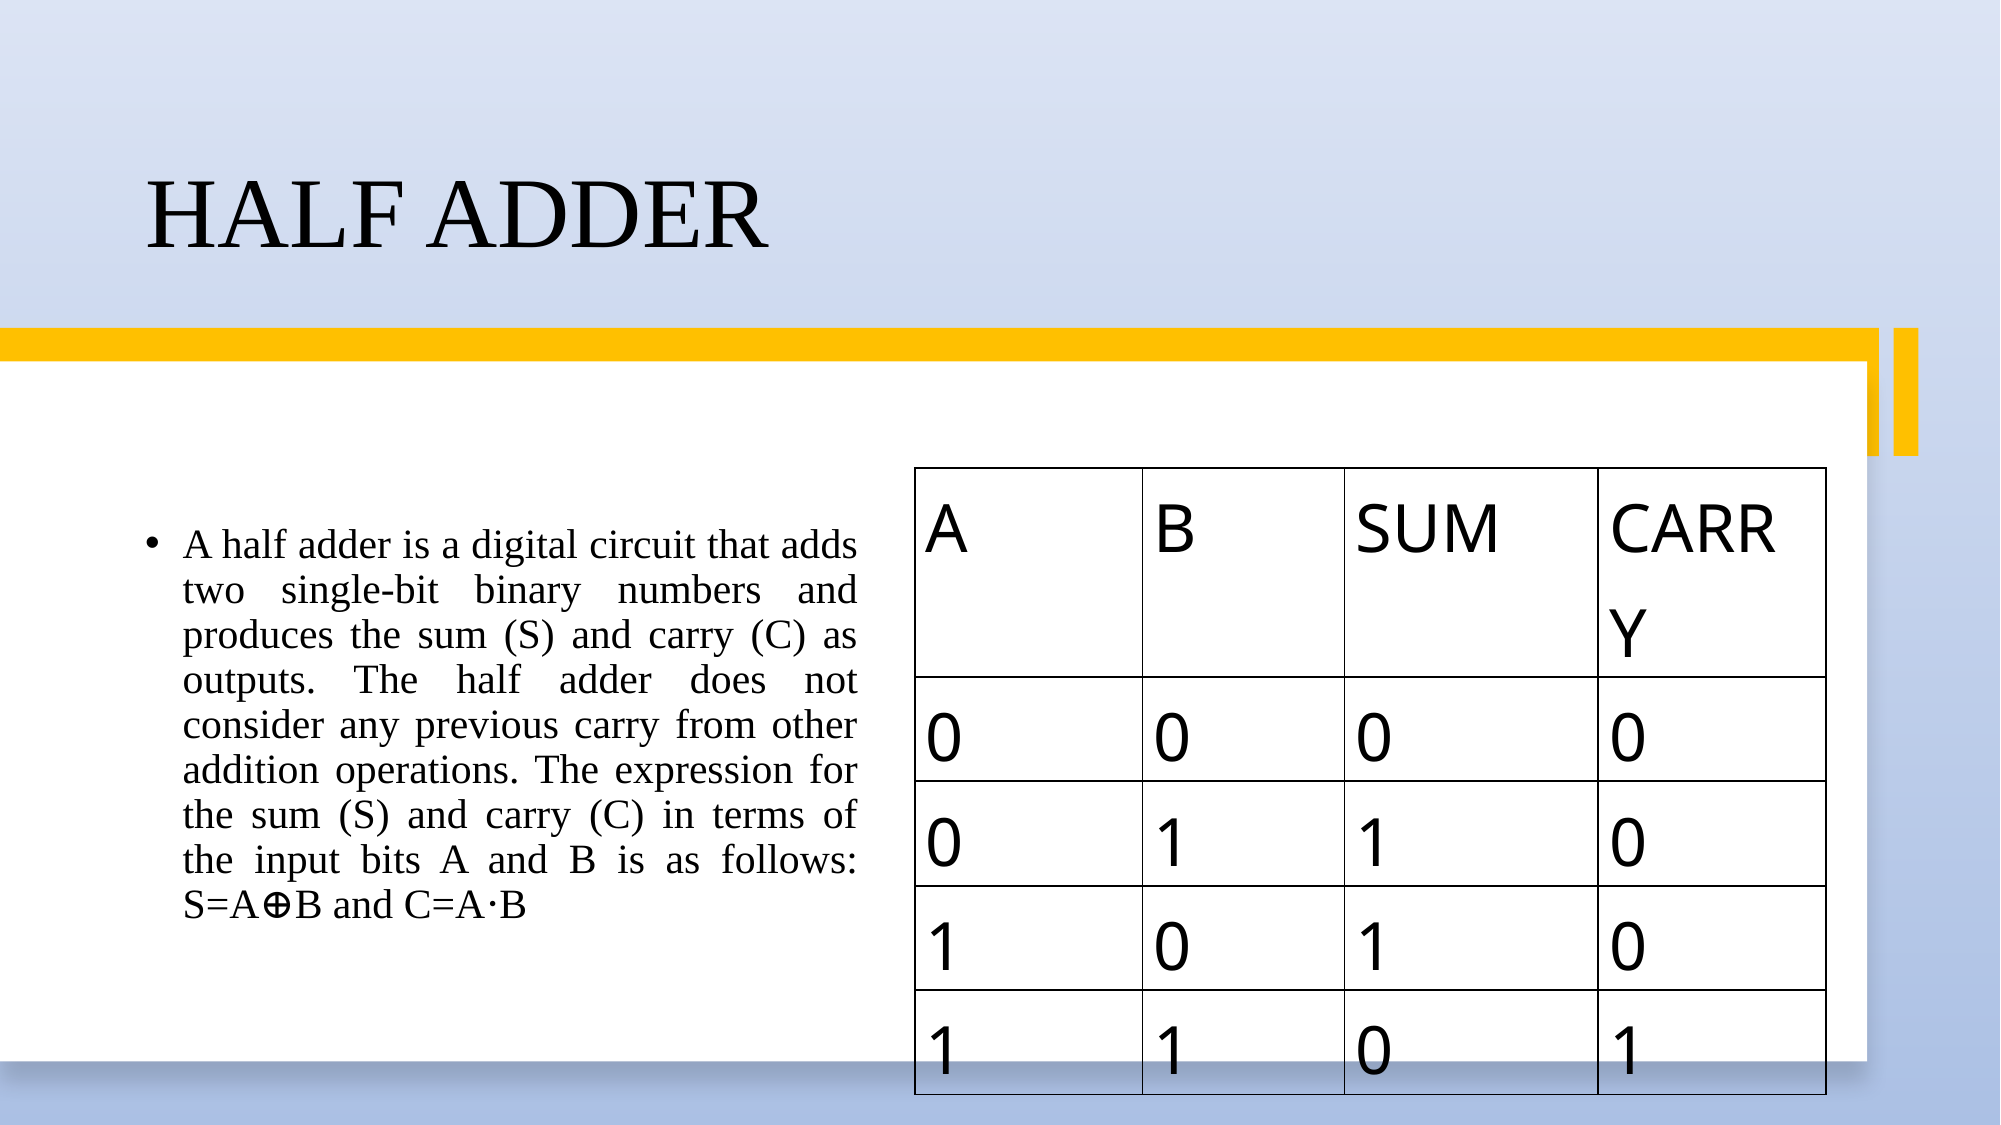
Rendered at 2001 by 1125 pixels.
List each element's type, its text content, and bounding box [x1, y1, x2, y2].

table_cell 0 [1345, 991, 1597, 1094]
table_cell 0 [1143, 678, 1344, 780]
table_header SUM [1345, 469, 1597, 676]
table_header B [1143, 469, 1344, 676]
list A half adder is a digital circuit that adds two single-bit binary numbers and produces the sum (S) and carry (C) as outputs. The half adder does not consider any previous carry from other addition operations. The expression for the sum (S) and carry (C) in terms of the input bits A and B is as follows: S=A⊕B and C=A⋅B [130, 426, 874, 1024]
table_cell 0 [916, 678, 1142, 780]
text_box [0, 0, 2000, 1125]
table_cell 1 [1345, 782, 1597, 885]
table_cell 0 [1599, 678, 1825, 780]
table_cell 0 [1599, 887, 1825, 989]
table_cell 1 [916, 991, 1142, 1094]
table_header A [916, 469, 1142, 676]
table_cell 1 [1599, 991, 1825, 1094]
table_cell 0 [1143, 887, 1344, 989]
table_cell 1 [916, 887, 1142, 989]
table_cell 1 [1143, 991, 1344, 1094]
table_cell 1 [1345, 887, 1597, 989]
table_cell 0 [1345, 678, 1597, 780]
table_cell 0 [916, 782, 1142, 885]
table_header CARRY [1599, 469, 1825, 676]
table_cell 0 [1599, 782, 1825, 885]
title HALF ADDER [130, 63, 1782, 277]
table_cell 1 [1143, 782, 1344, 885]
